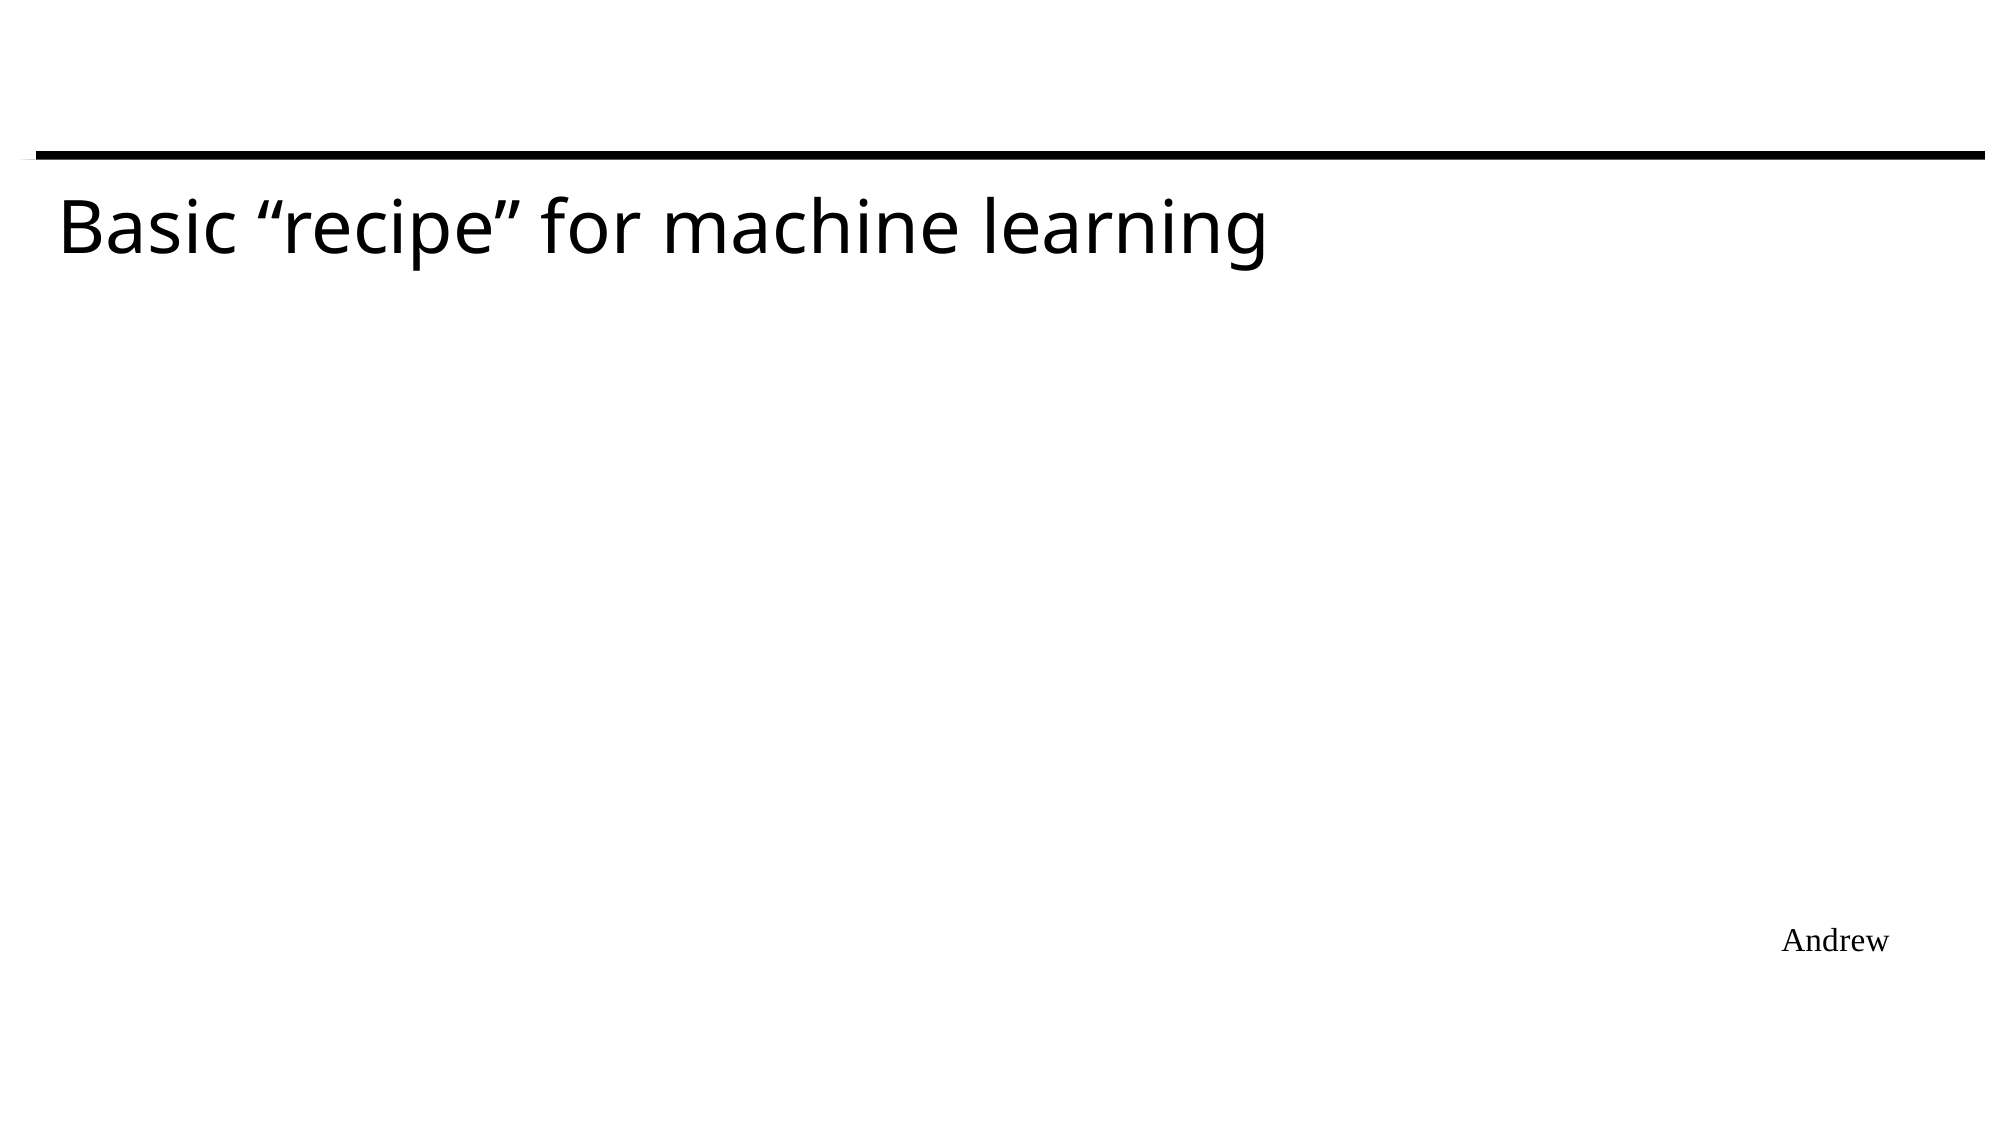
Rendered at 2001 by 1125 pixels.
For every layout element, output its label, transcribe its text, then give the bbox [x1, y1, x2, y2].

footer Andrew [1779, 923, 1917, 1125]
title Basic “recipe” for machine learning [55, 177, 1529, 368]
